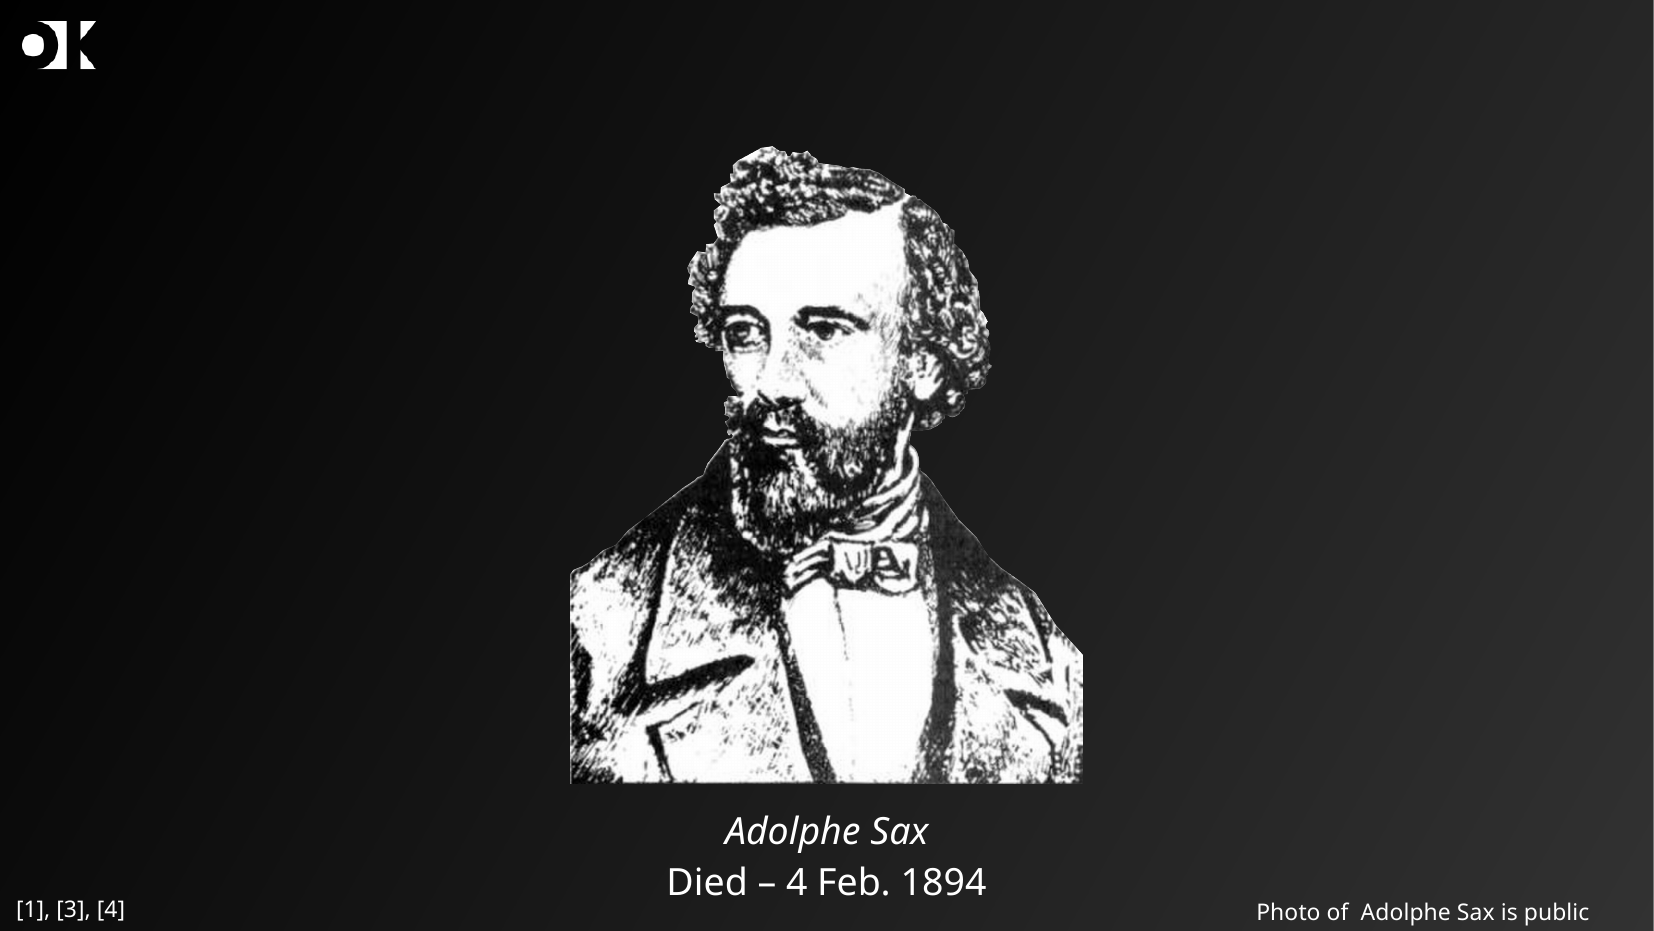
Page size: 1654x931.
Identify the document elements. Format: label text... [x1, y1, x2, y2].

picture [0, 0, 1654, 931]
text_box Photo of Adolphe Sax is public domain. [1241, 888, 1654, 931]
text_box [1], [3], [4] [1, 885, 148, 931]
text_box Adolphe Sax Died – 4 Feb. 1894 [561, 797, 1093, 900]
